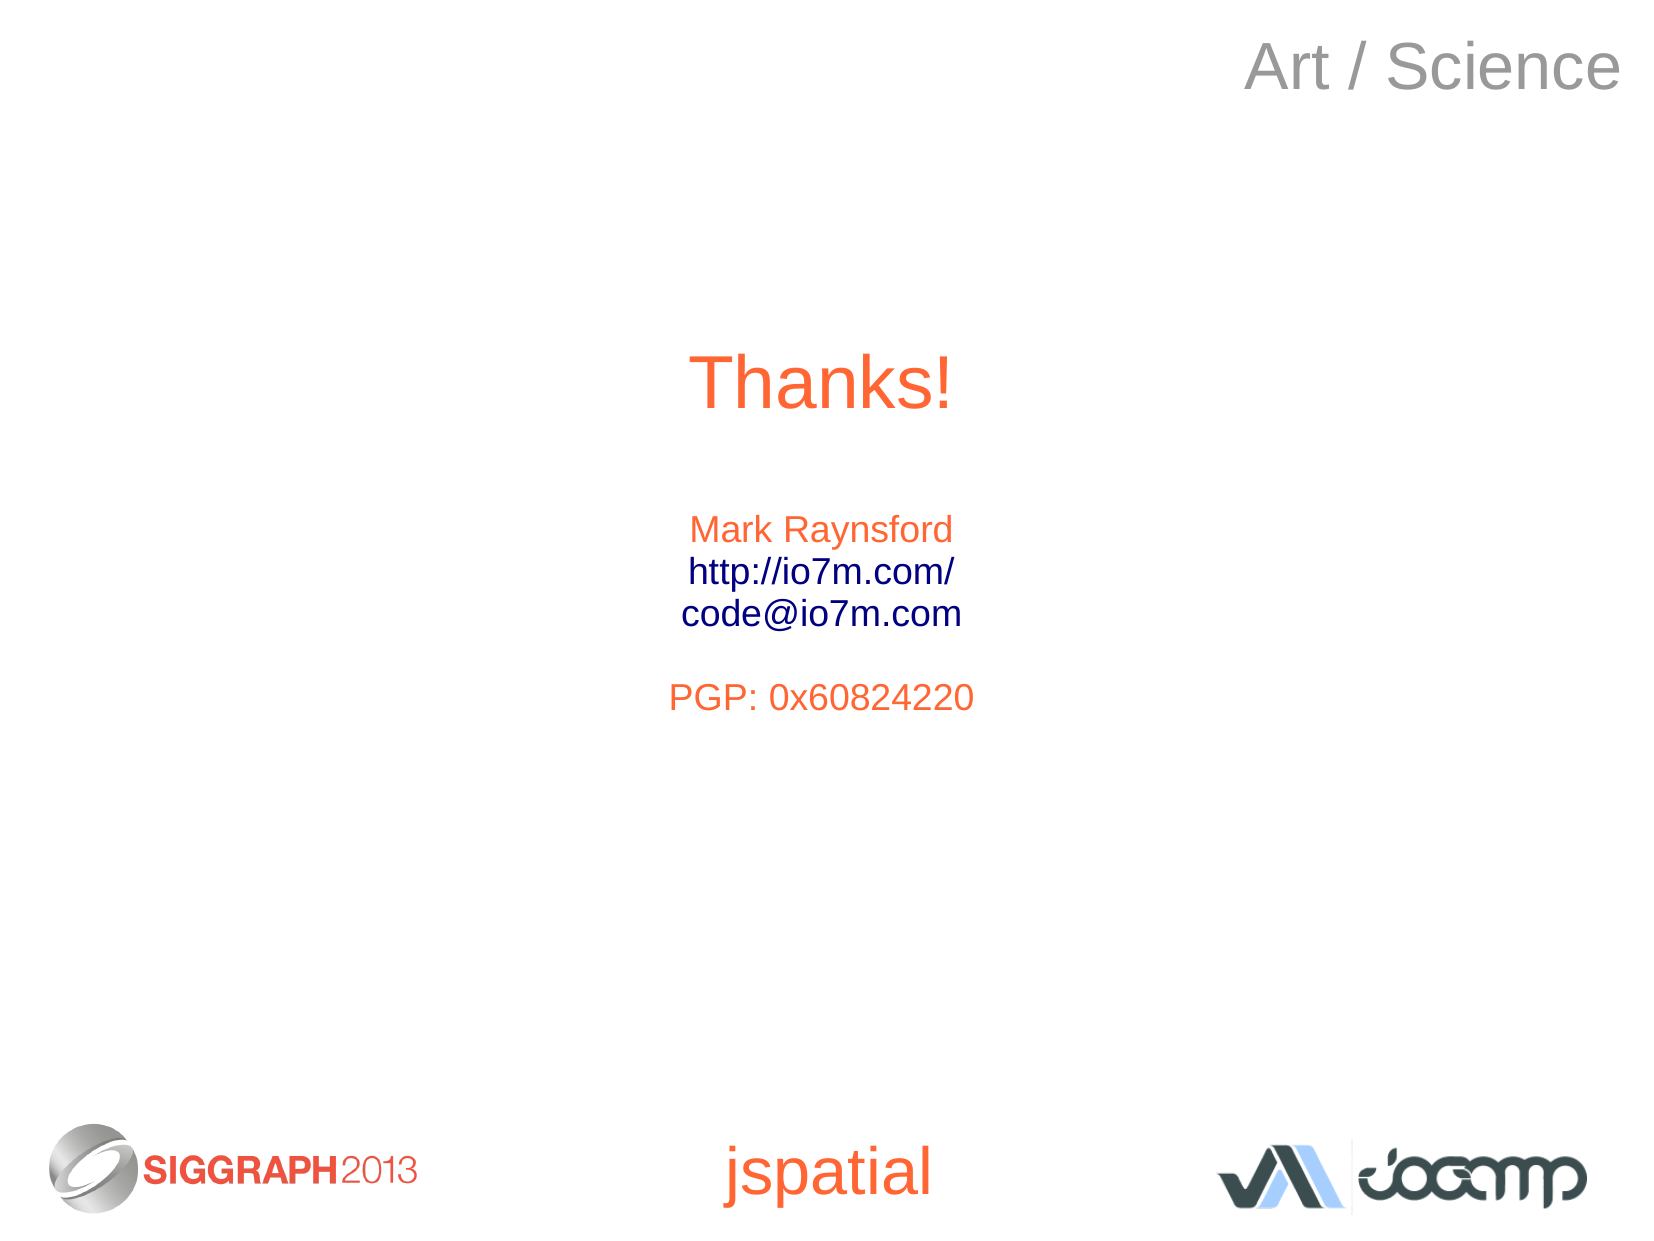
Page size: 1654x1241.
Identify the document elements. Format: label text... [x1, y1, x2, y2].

picture [45, 1122, 421, 1215]
text_box Art / Science [1230, 21, 1651, 126]
subtitle Thanks! Mark Raynsford http://io7m.com/ code@io7m.com PGP: 0x60824220 [68, 49, 1576, 1010]
picture [1215, 1139, 1587, 1215]
title jspatial [642, 1125, 1016, 1217]
